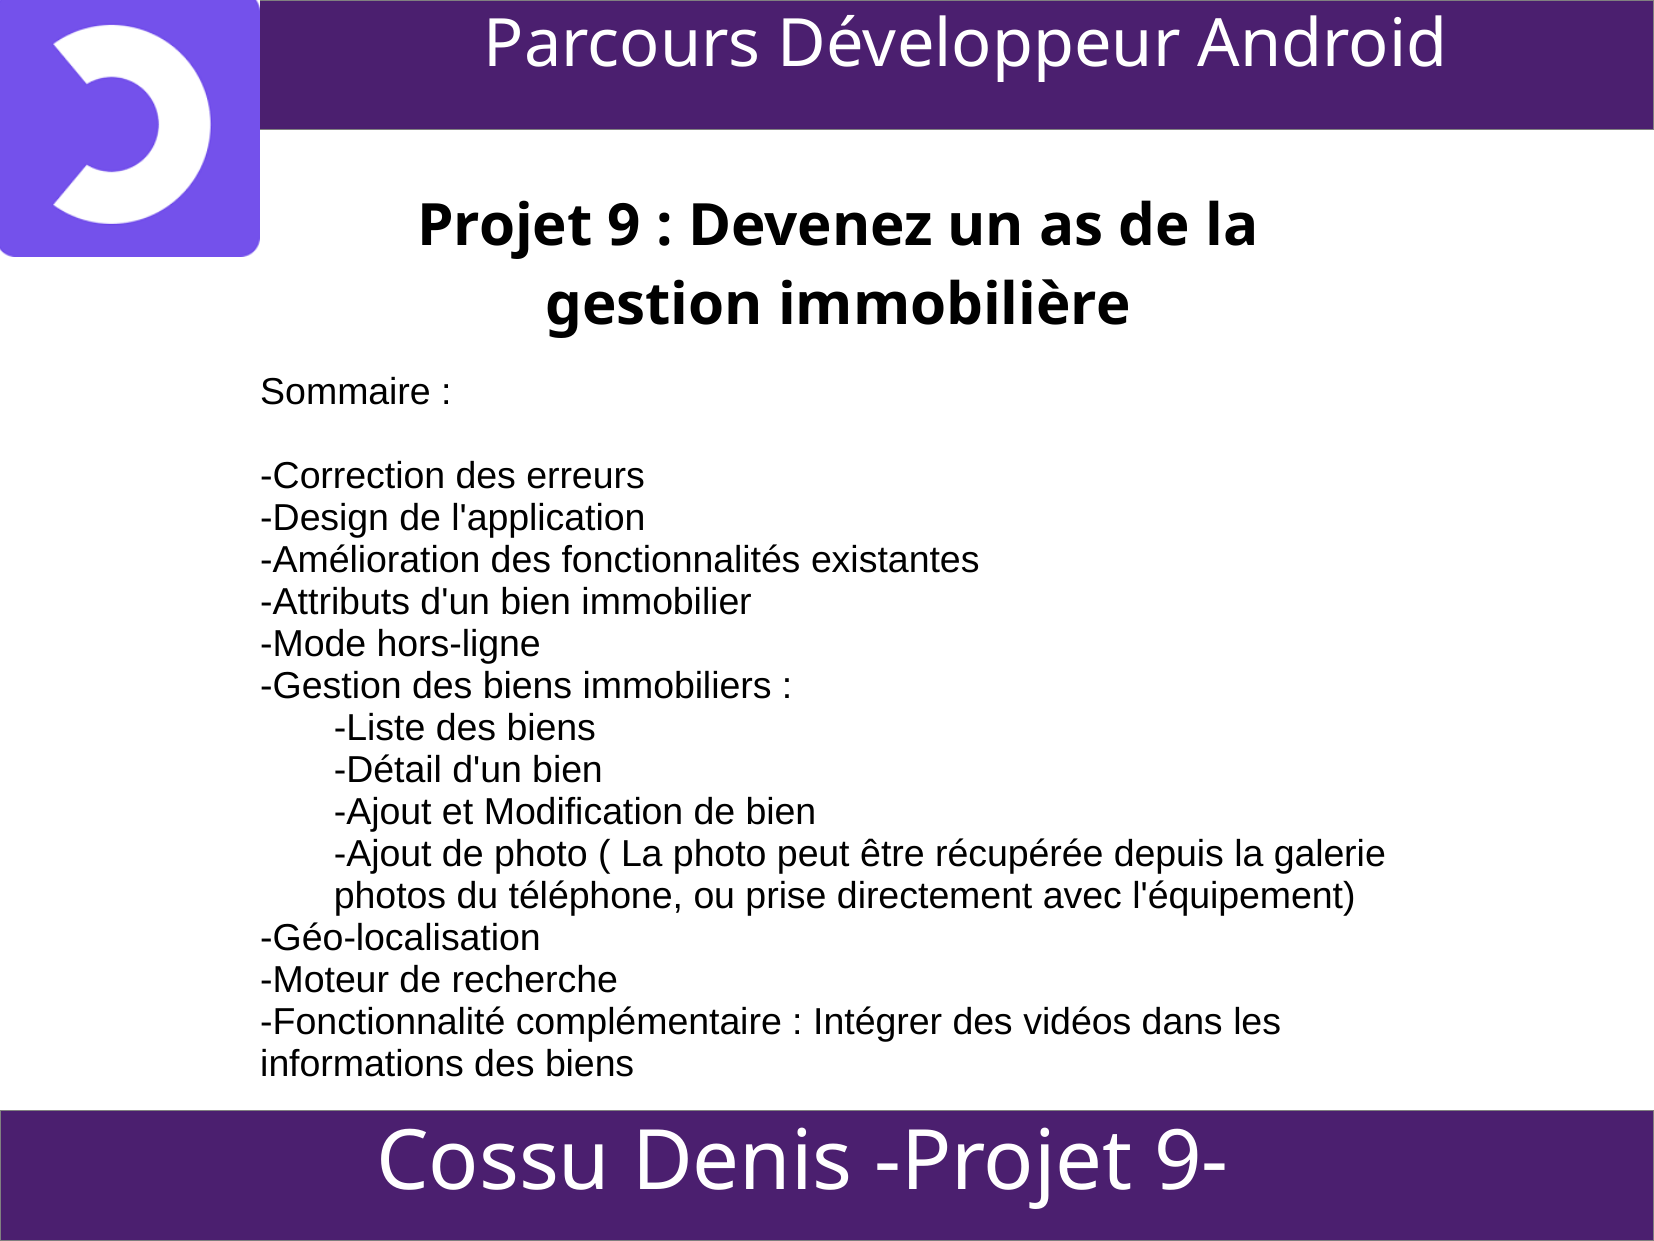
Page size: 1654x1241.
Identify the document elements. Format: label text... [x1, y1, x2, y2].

text_box Sommaire : -Correction des erreurs -Design de l'application -Amélioration des fonctionnalités existantes -Attributs d'un bien immobilier -Mode hors-ligne -Gestion des biens immobiliers : -Liste des biens -Détail d'un bien -Ajout et Modification de bien -Ajout de photo ( La photo peut être récupérée depuis la galerie photos du téléphone, ou prise directement avec l'équipement) -Géo-localisation -Moteur de recherche -Fonctionnalité complémentaire : Intégrer des vidéos dans les informations des biens [245, 363, 1481, 1093]
picture [0, 0, 260, 257]
text_box Projet 9 : Devenez un as de la gestion immobilière [336, 175, 1340, 753]
